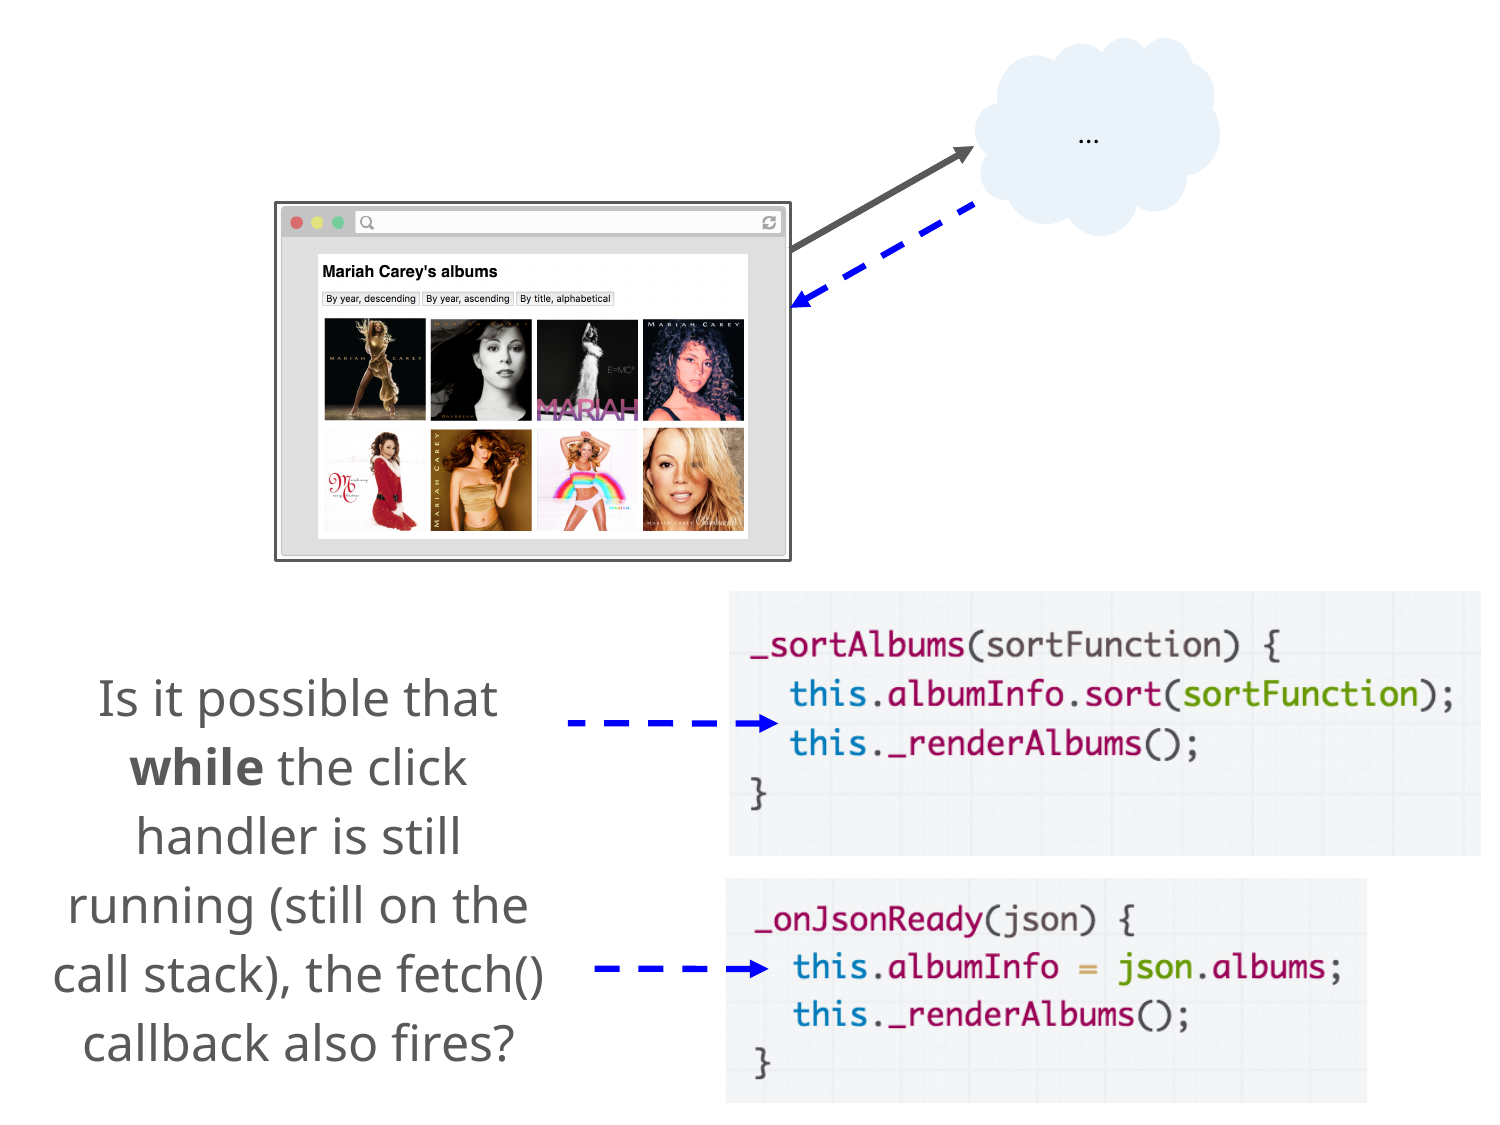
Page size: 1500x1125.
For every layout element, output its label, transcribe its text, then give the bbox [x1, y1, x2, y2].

text_box ... [975, 38, 1221, 236]
picture [729, 591, 1481, 856]
picture [725, 878, 1368, 1103]
list Is it possible that while the click handler is still running (still on the call stack), the fetch() callback also fires? [20, 702, 578, 1028]
picture [277, 203, 789, 560]
